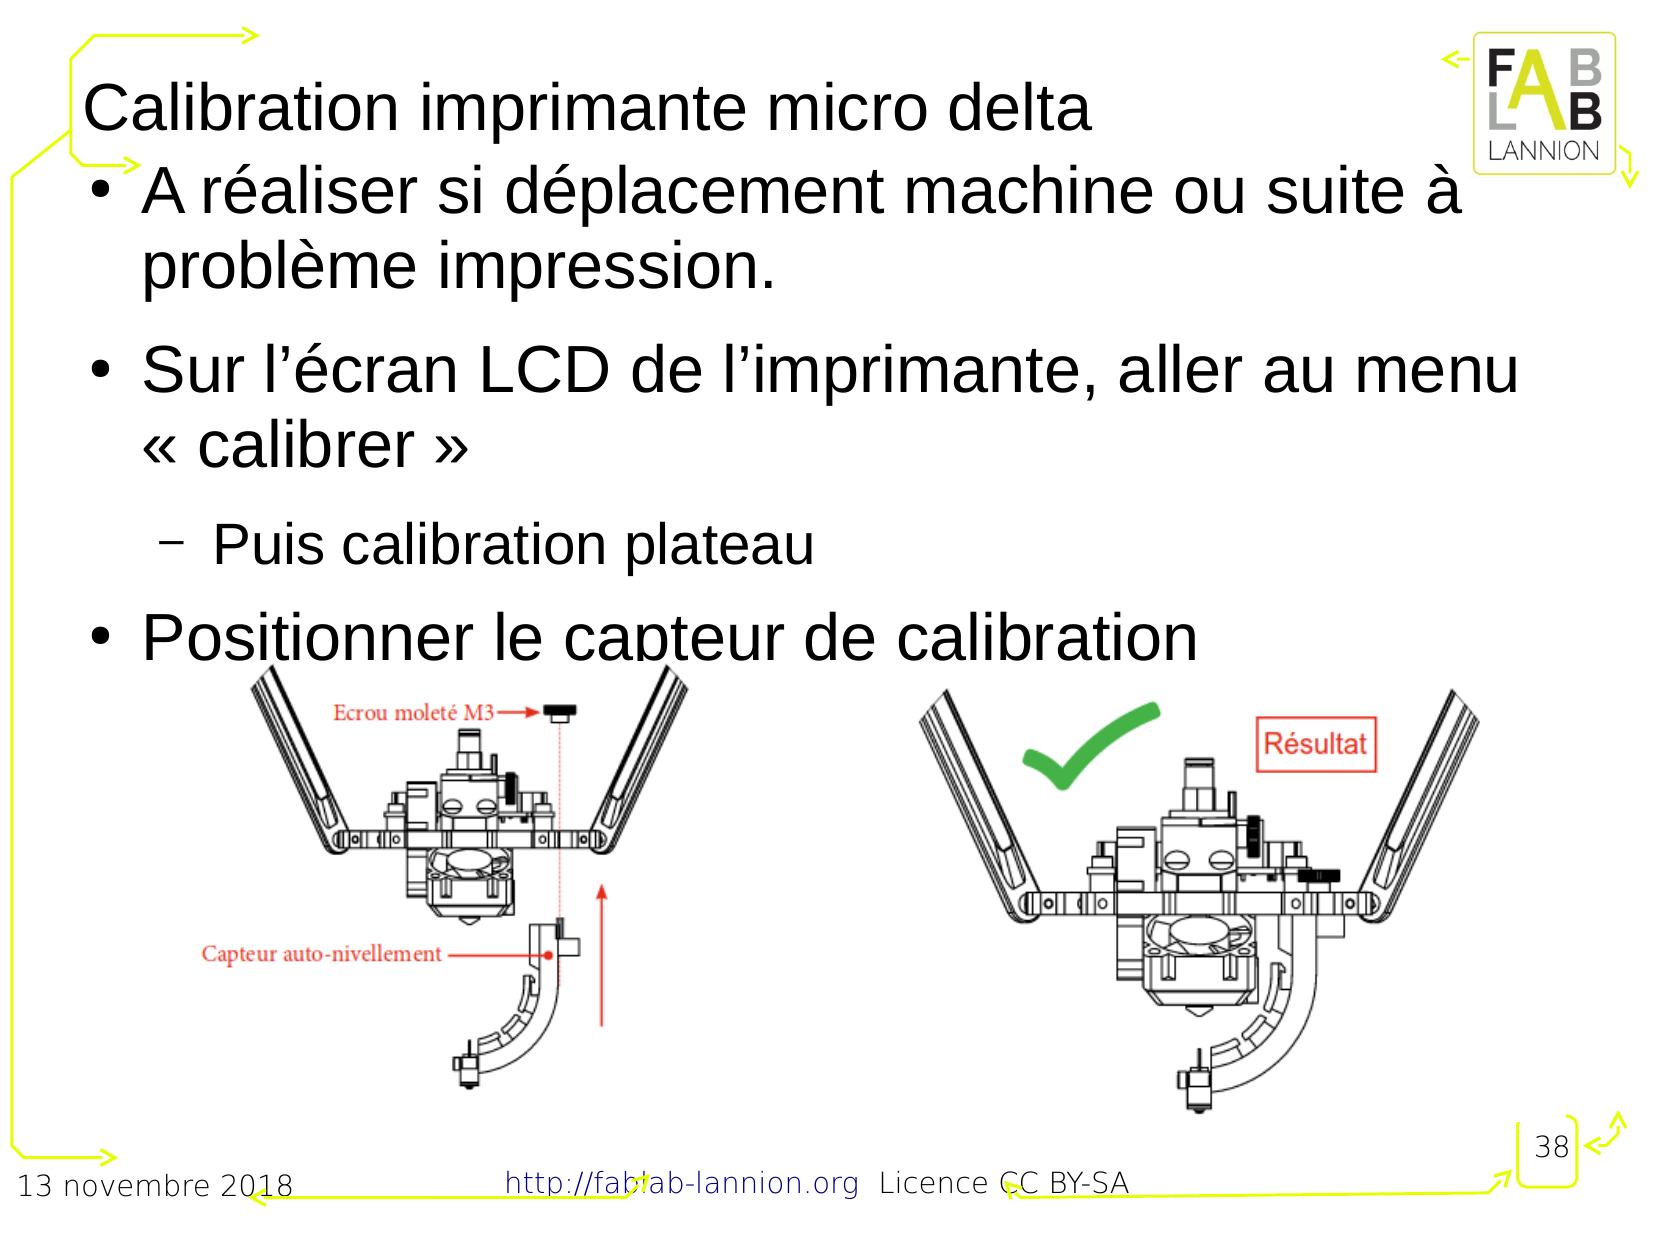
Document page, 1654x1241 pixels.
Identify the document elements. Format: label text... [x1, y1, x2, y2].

picture [1470, 29, 1619, 178]
list A réaliser si déplacement machine ou suite à problème impression. Sur l’écran LCD de l’imprimante, aller au menu « calibrer » Puis calibration plateau Positionner le capteur de calibration [70, 153, 1559, 873]
picture [885, 676, 1566, 1123]
picture [183, 661, 733, 1096]
title Calibration imprimante micro delta [82, 49, 1441, 153]
